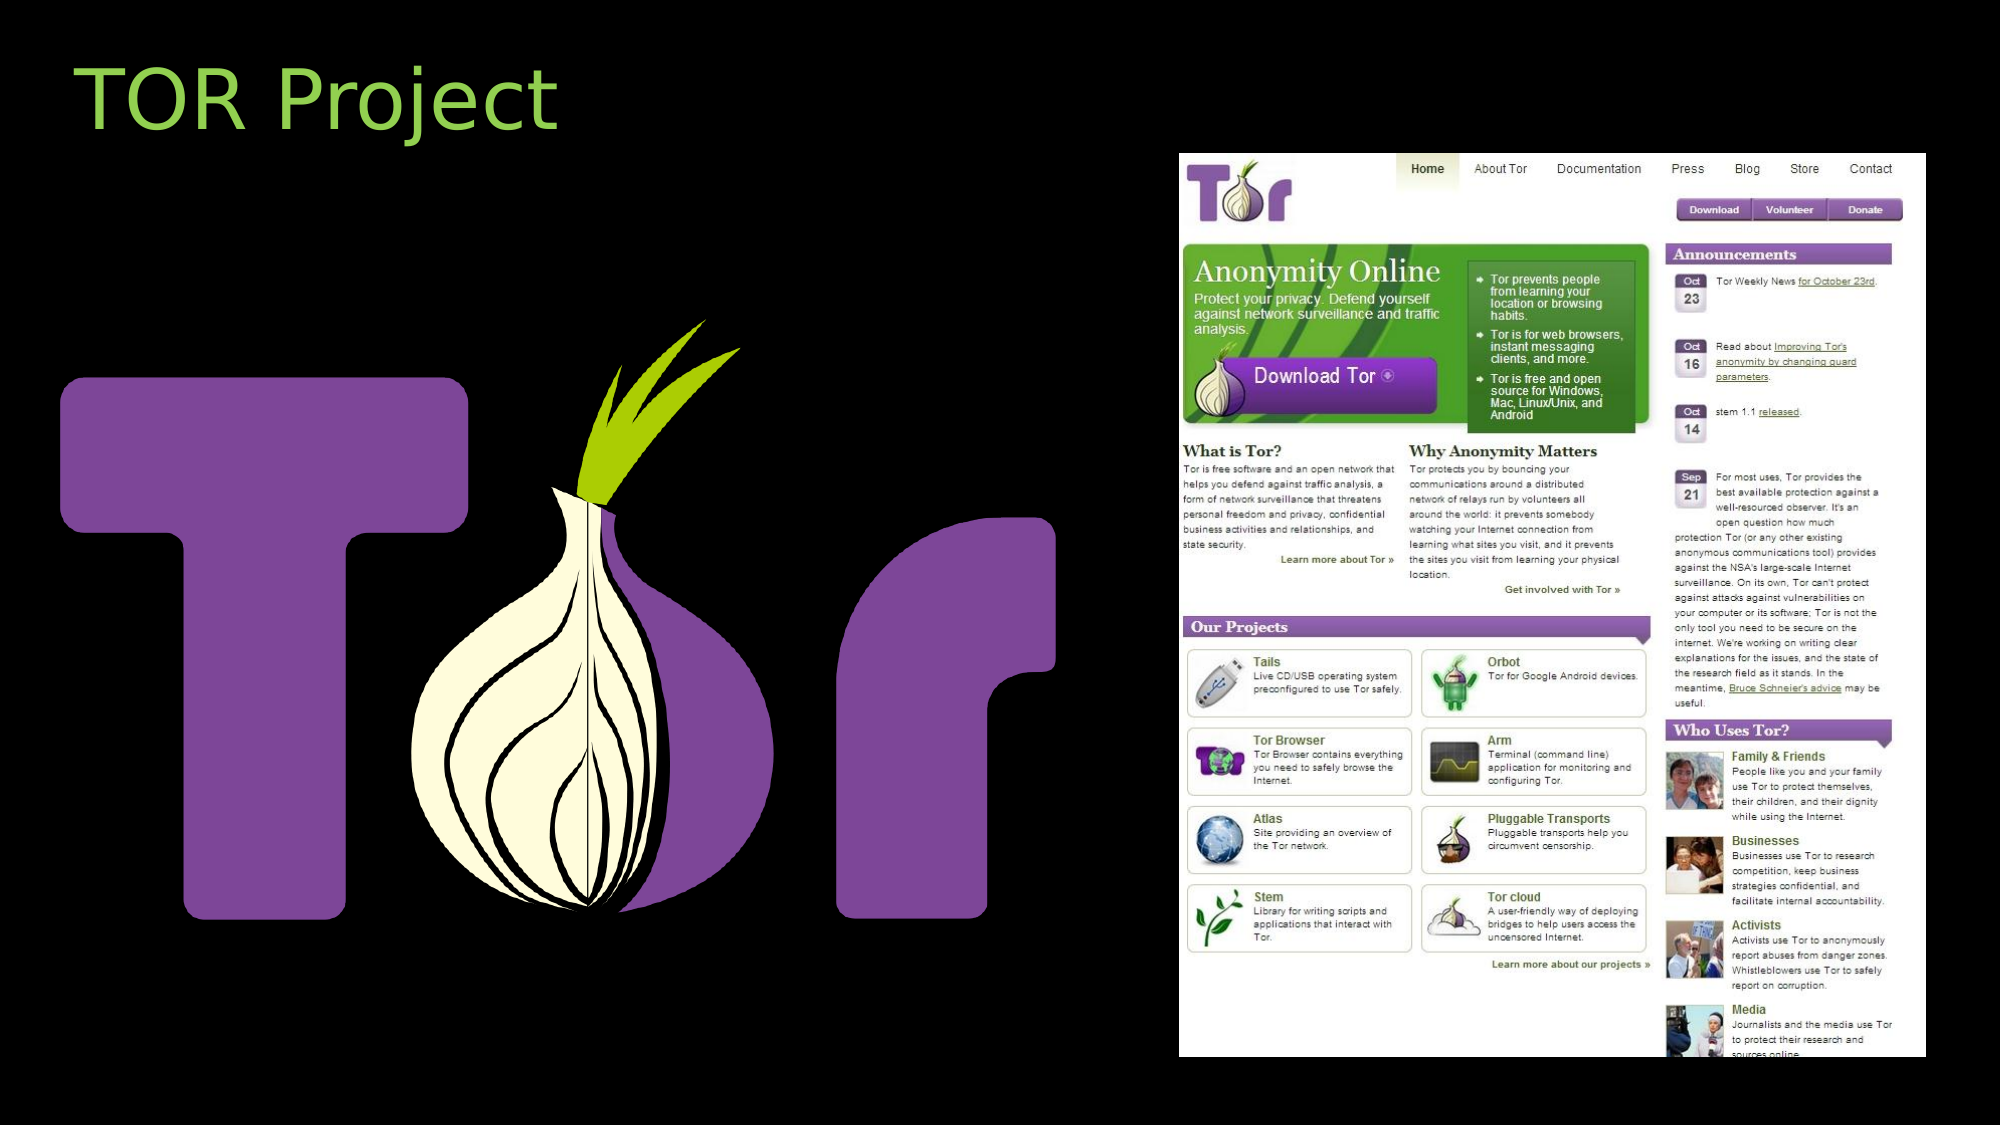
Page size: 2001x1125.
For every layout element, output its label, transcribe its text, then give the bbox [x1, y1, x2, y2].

picture [1179, 153, 1926, 1057]
picture [59, 318, 1057, 922]
title TOR Project [59, 23, 1560, 154]
